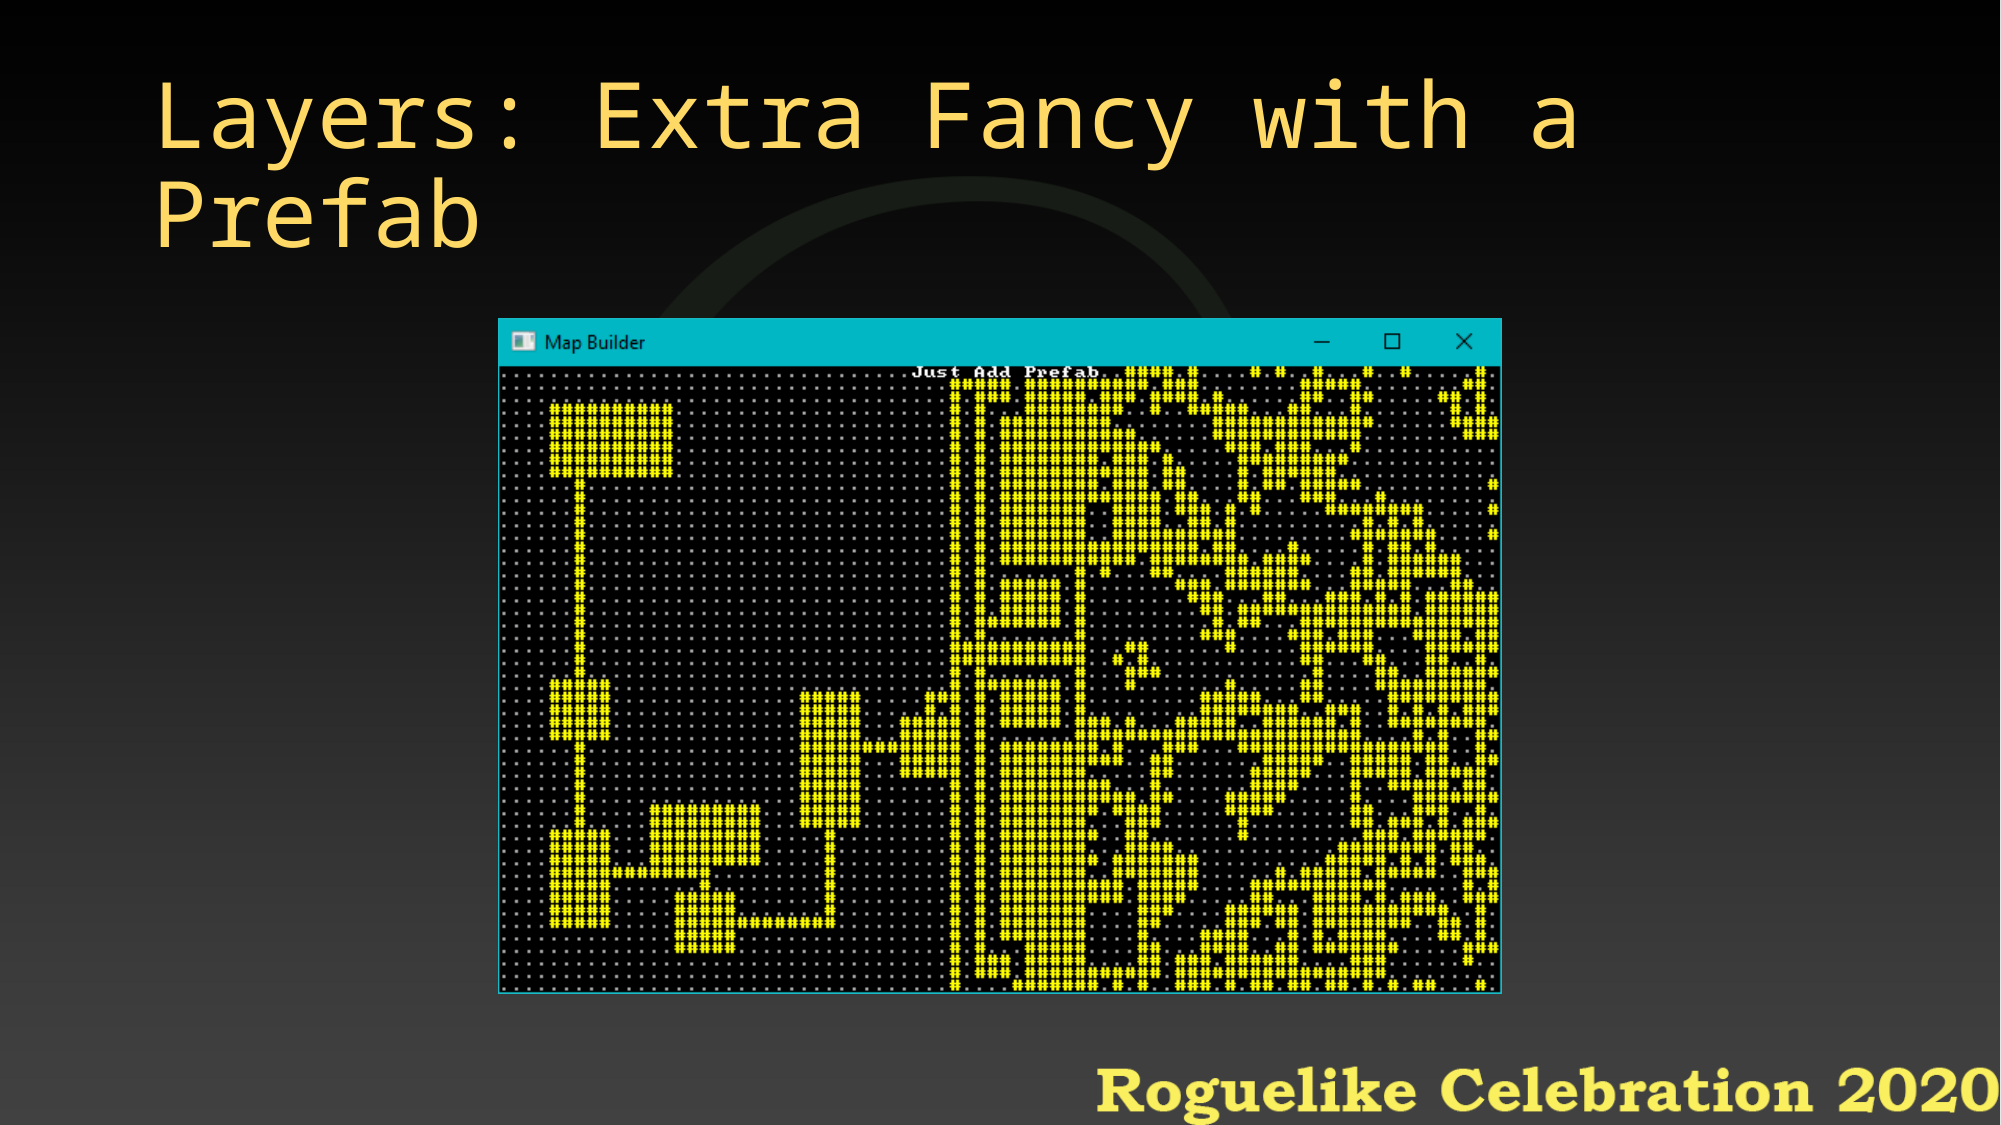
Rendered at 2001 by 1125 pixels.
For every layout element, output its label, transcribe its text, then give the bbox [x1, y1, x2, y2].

picture [0, 0, 2001, 1125]
title Layers: Extra Fancy with a Prefab [137, 59, 1863, 278]
